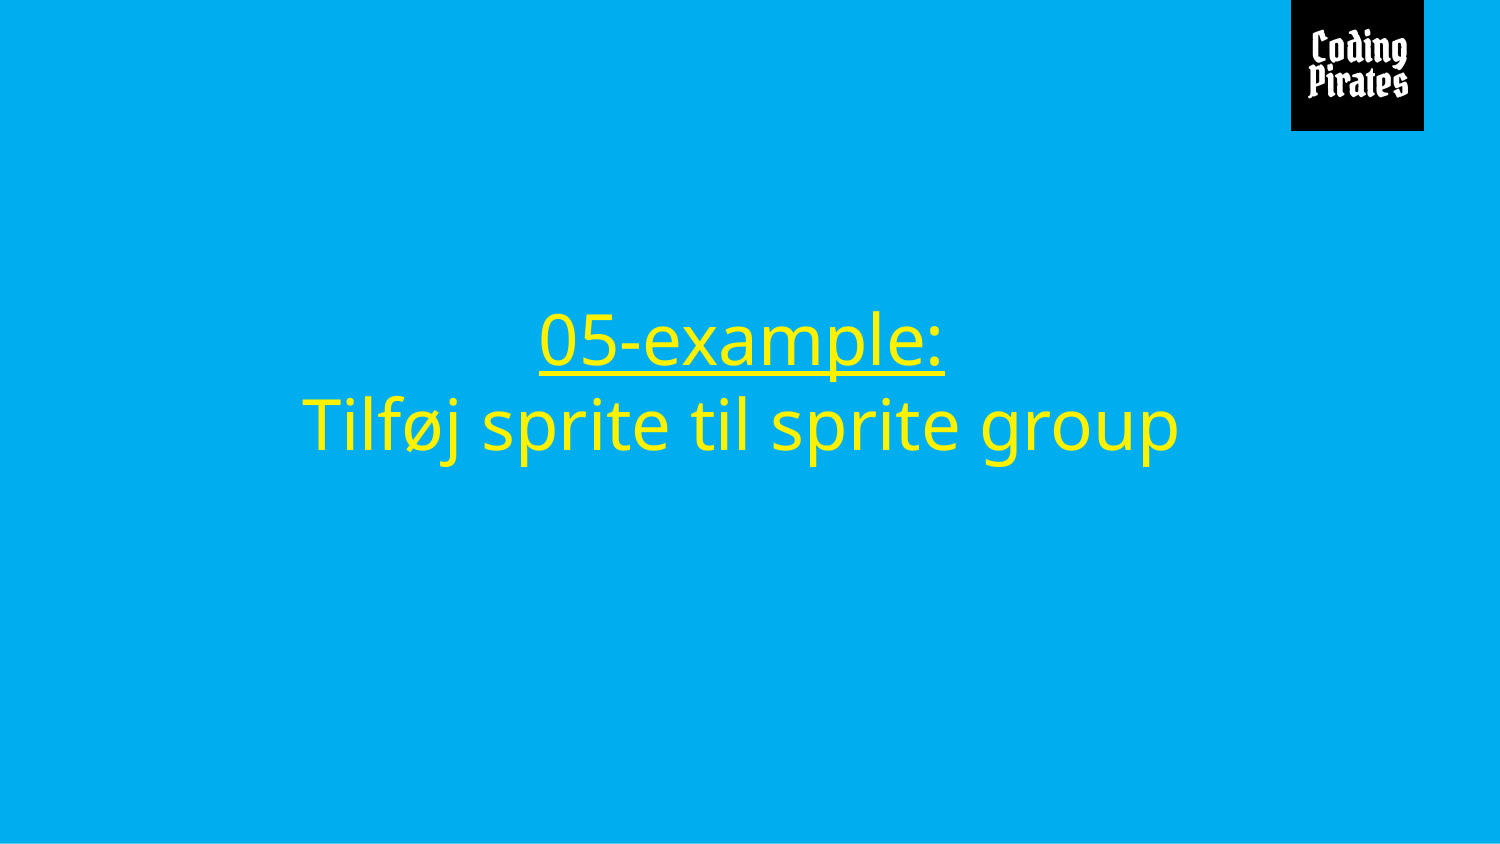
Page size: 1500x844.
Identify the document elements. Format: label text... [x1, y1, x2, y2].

picture [1292, 0, 1423, 130]
title 05-example: Tilføj sprite til sprite group [12, 352, 1472, 491]
